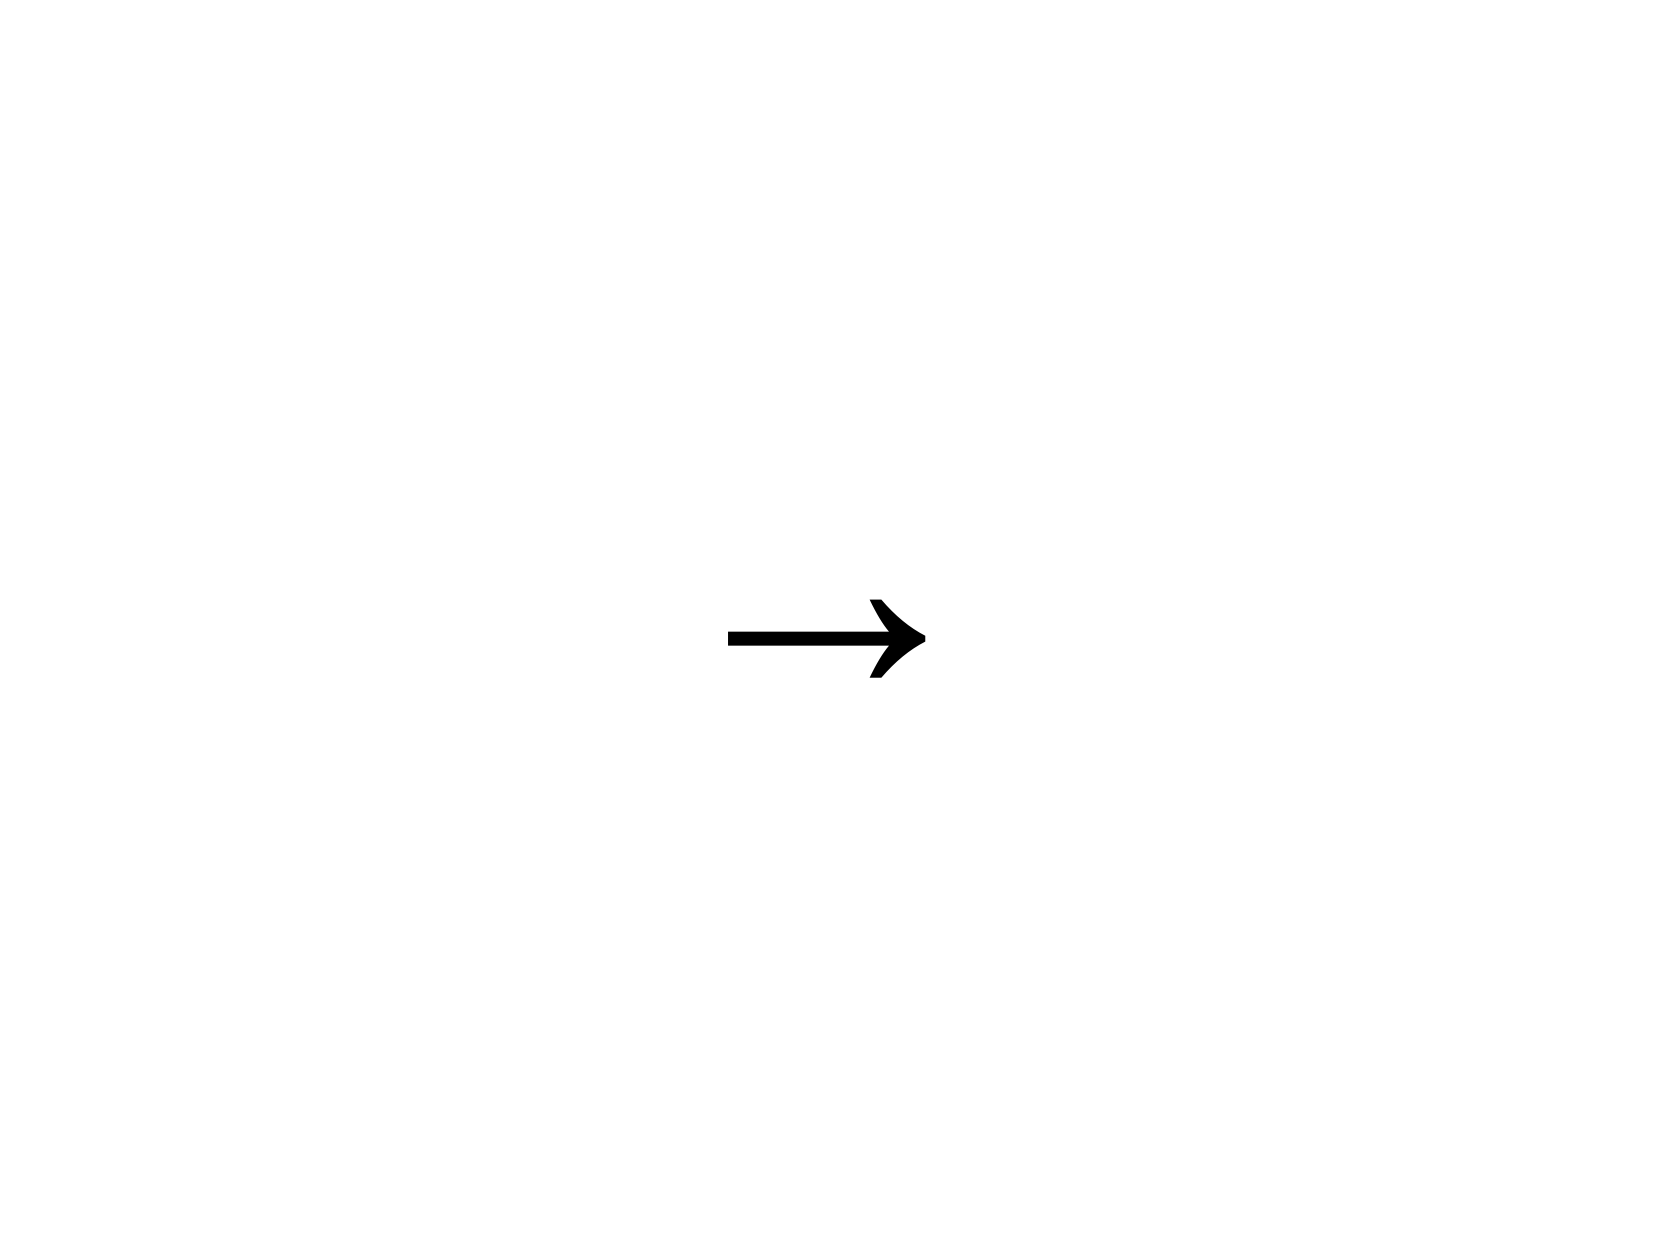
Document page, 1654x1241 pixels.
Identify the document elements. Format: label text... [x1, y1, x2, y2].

subtitle → [82, 56, 1571, 1102]
